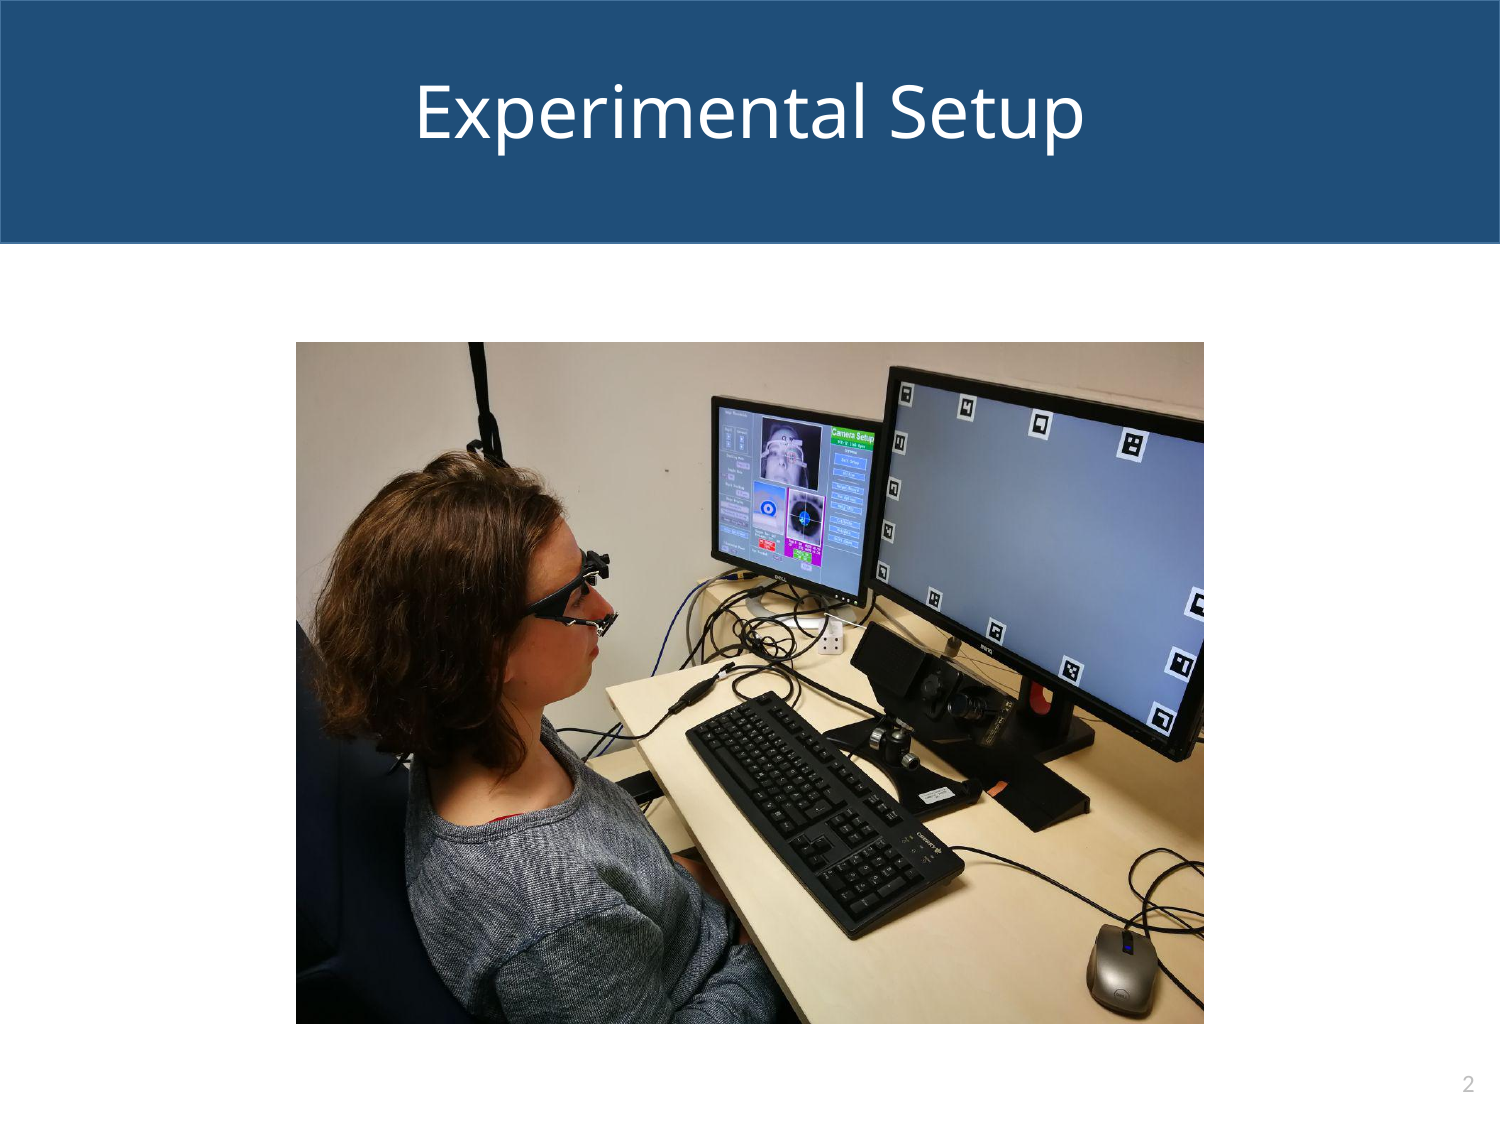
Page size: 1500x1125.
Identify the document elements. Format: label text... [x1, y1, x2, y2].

title Experimental Setup [103, 62, 1397, 168]
picture [296, 342, 1204, 1024]
